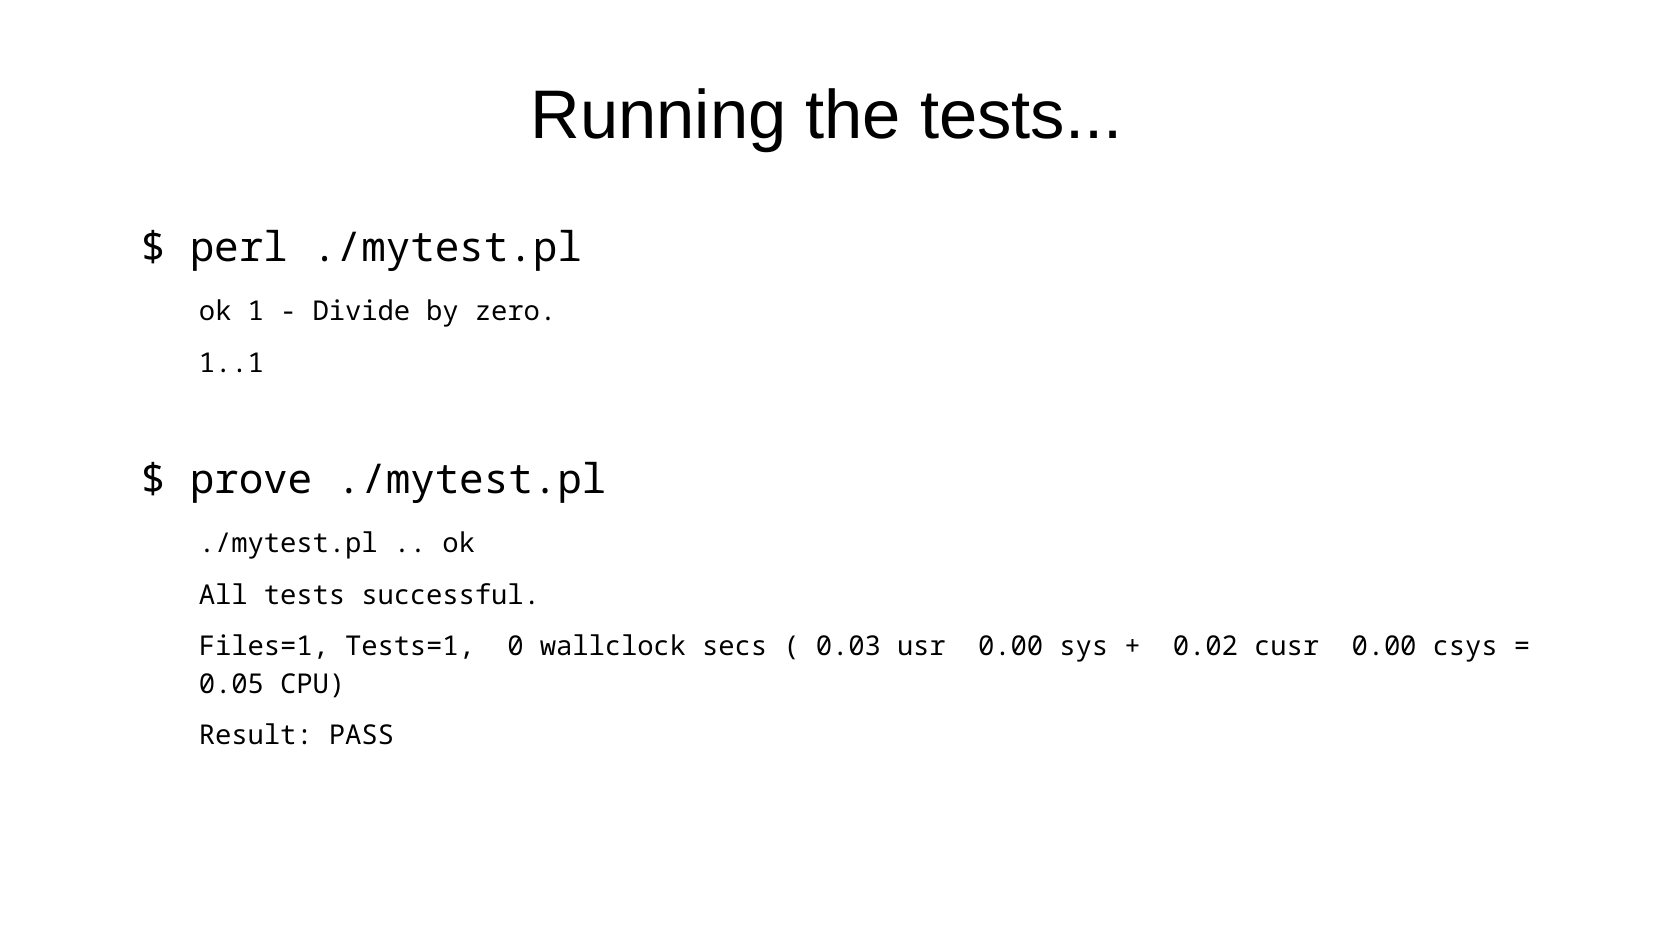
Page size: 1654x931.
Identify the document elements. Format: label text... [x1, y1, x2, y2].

title Running the tests... [82, 37, 1571, 193]
list $ perl ./mytest.pl ok 1 - Divide by zero. 1..1 $ prove ./mytest.pl ./mytest.pl .. ok All tests successful. Files=1, Tests=1, 0 wallclock secs ( 0.03 usr 0.00 sys + 0.02 cusr 0.00 csys = 0.05 CPU) Result: PASS [82, 217, 1571, 758]
